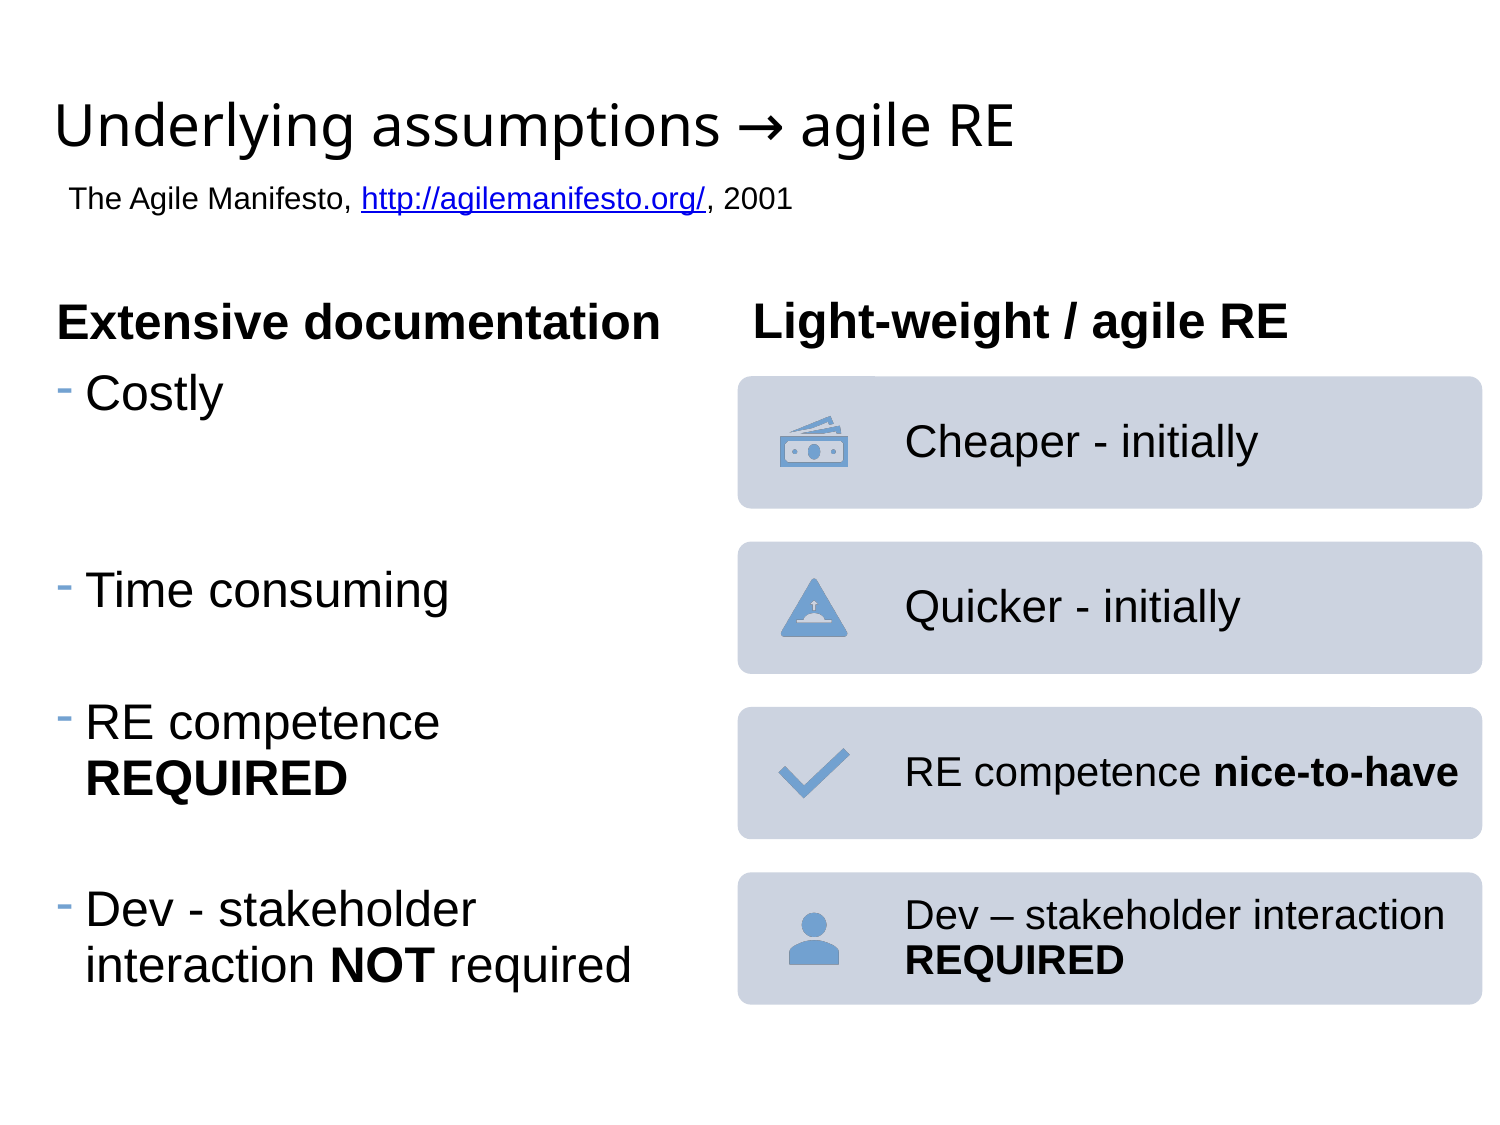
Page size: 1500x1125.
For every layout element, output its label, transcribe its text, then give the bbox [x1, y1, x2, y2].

list Light-weight / agile RE [737, 251, 1401, 357]
text_box [737, 376, 890, 509]
text_box RE competence nice-to-have [890, 707, 1483, 840]
text_box Quicker - initially [890, 541, 1483, 674]
text_box Dev – stakeholder interaction REQUIRED [890, 872, 1483, 1005]
list Costly Time consuming RE competence REQUIRED Dev - stakeholder interaction NOT required [41, 357, 704, 1007]
title Underlying assumptions → agile RE [38, 0, 1389, 172]
text_box [737, 541, 890, 674]
list Extensive documentation [41, 253, 704, 357]
text_box [737, 706, 1371, 840]
text_box [737, 872, 890, 1005]
text_box The Agile Manifesto, http://agilemanifesto.org/, 2001 [53, 171, 825, 224]
text_box Cheaper - initially [890, 376, 1483, 509]
